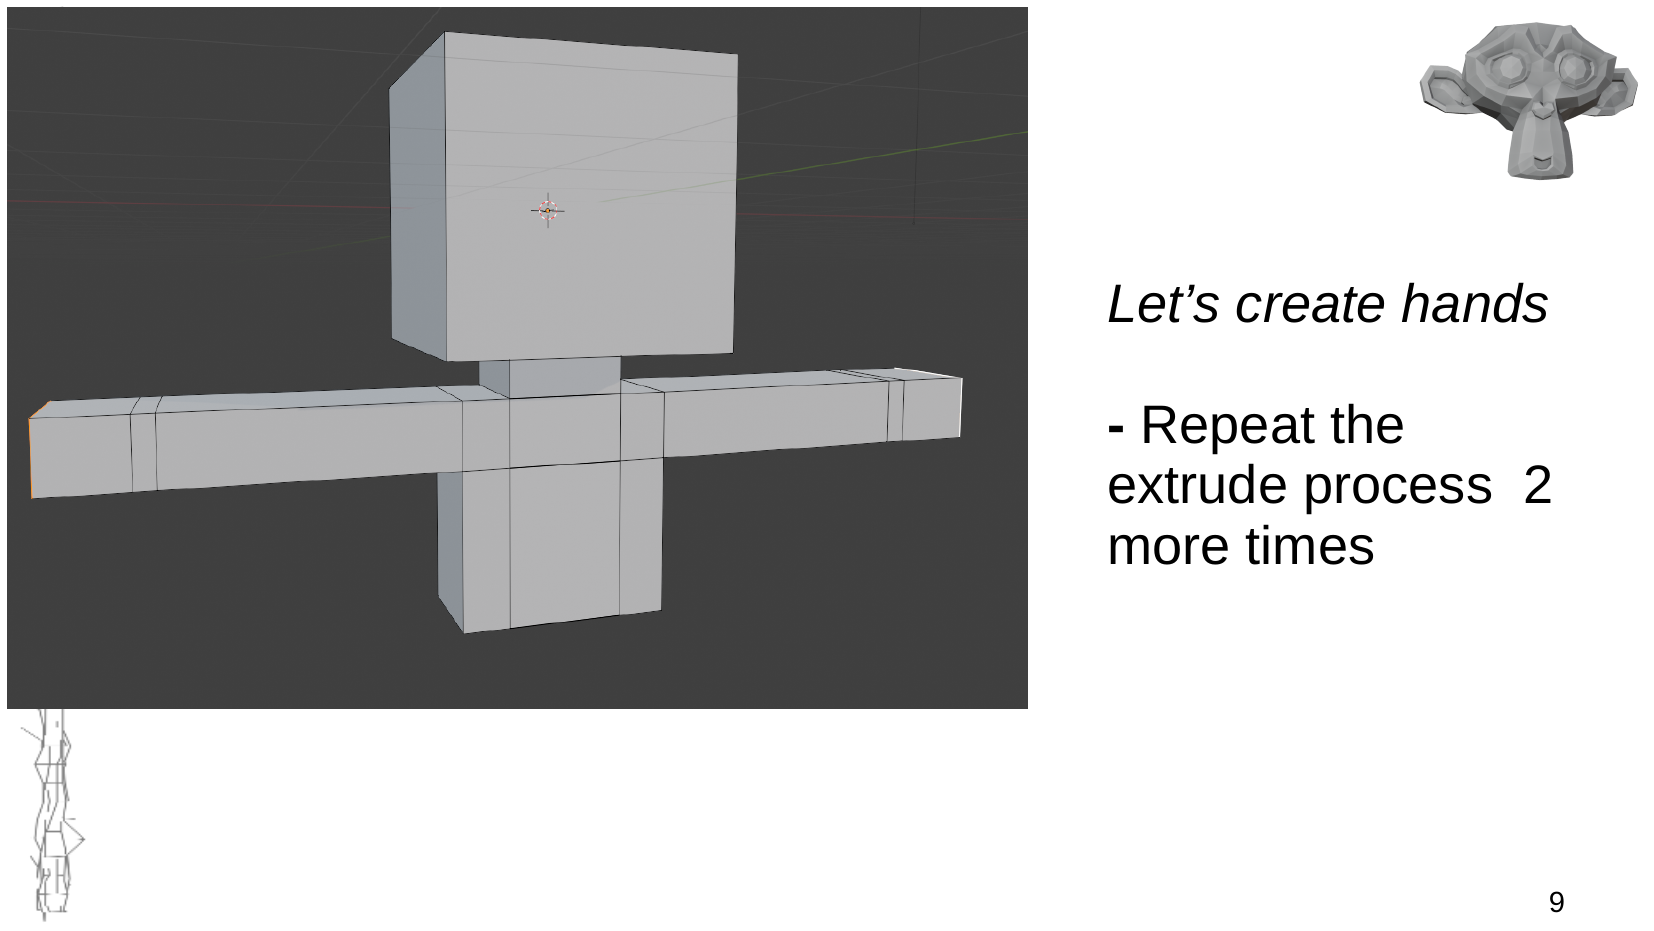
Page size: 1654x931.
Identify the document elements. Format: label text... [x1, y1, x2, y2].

picture [1411, 11, 1645, 189]
picture [7, 7, 1028, 709]
text_box Let’s create hands - Repeat the extrude process 2 more times [1092, 265, 1595, 463]
